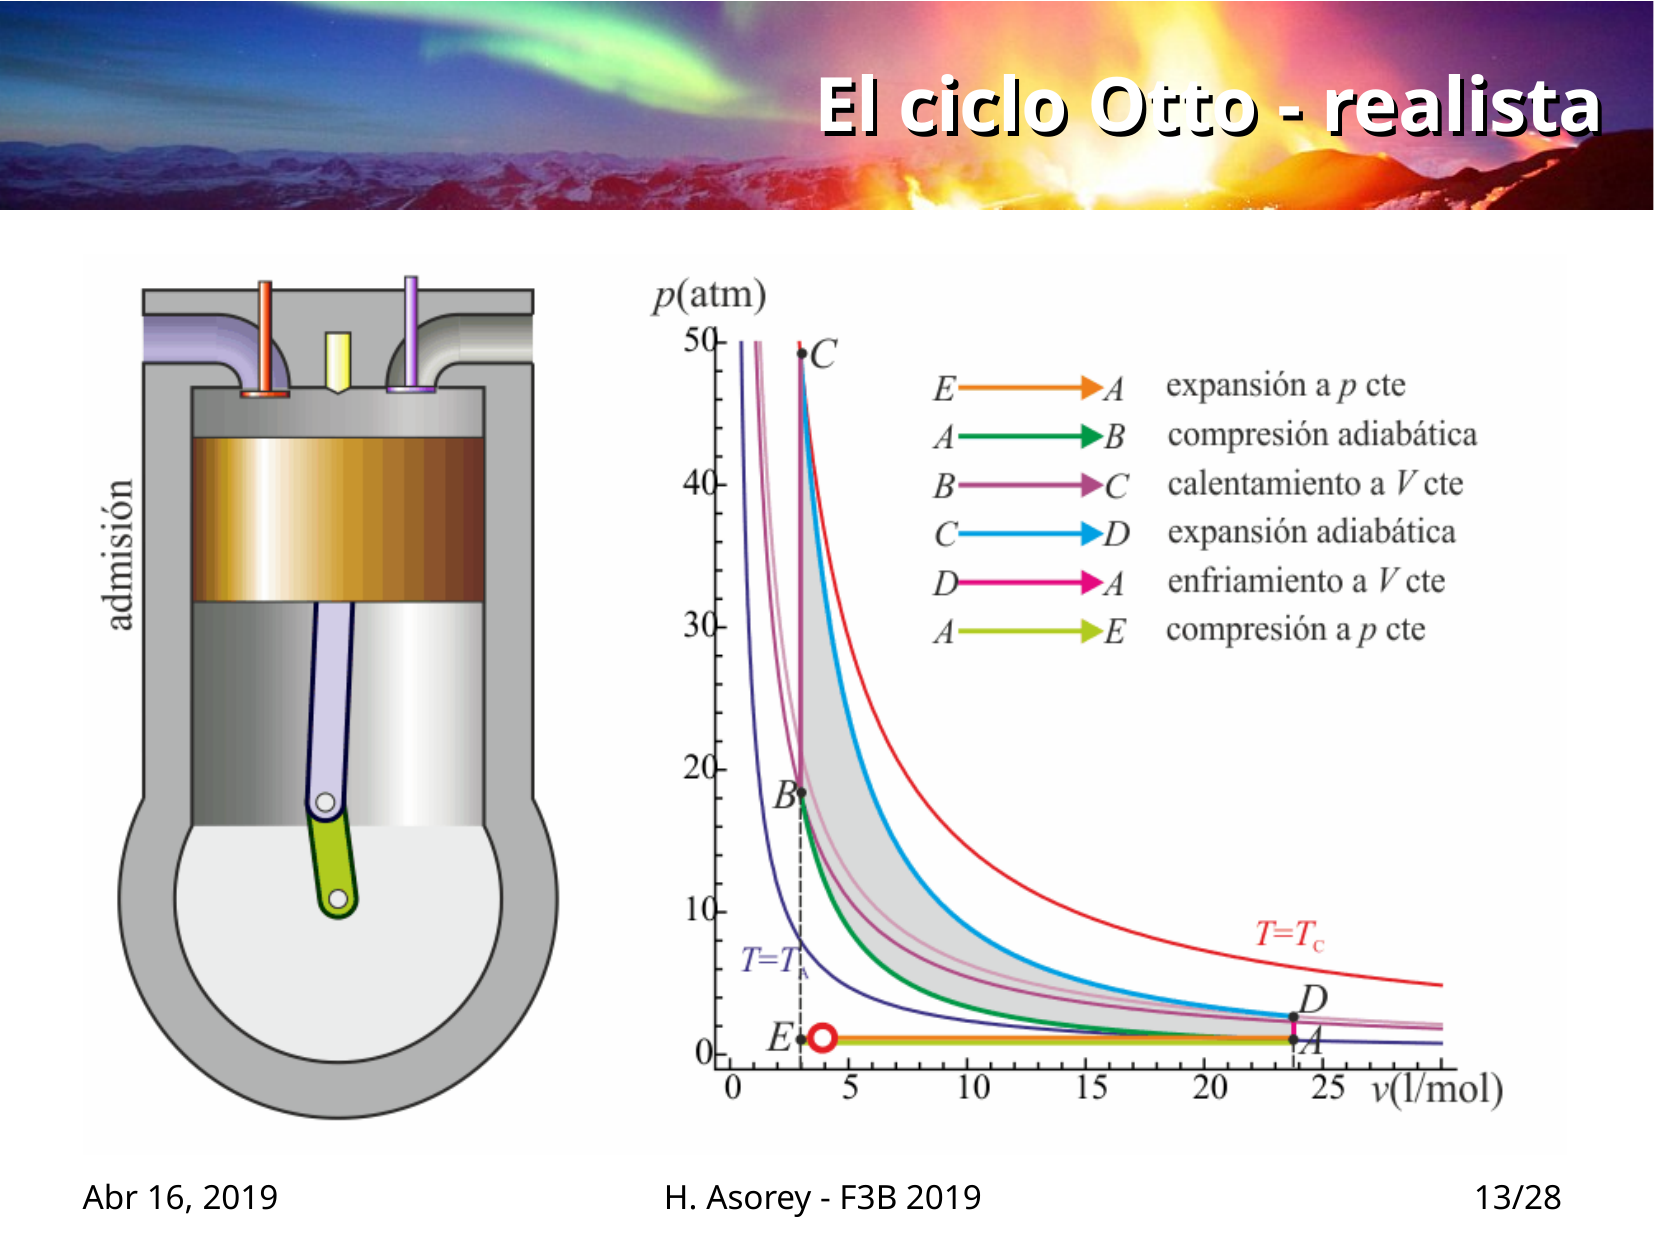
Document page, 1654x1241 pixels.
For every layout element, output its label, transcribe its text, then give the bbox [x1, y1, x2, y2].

title El ciclo Otto - realista [45, 15, 1606, 191]
picture [0, 1, 1654, 210]
picture [83, 254, 1567, 1156]
